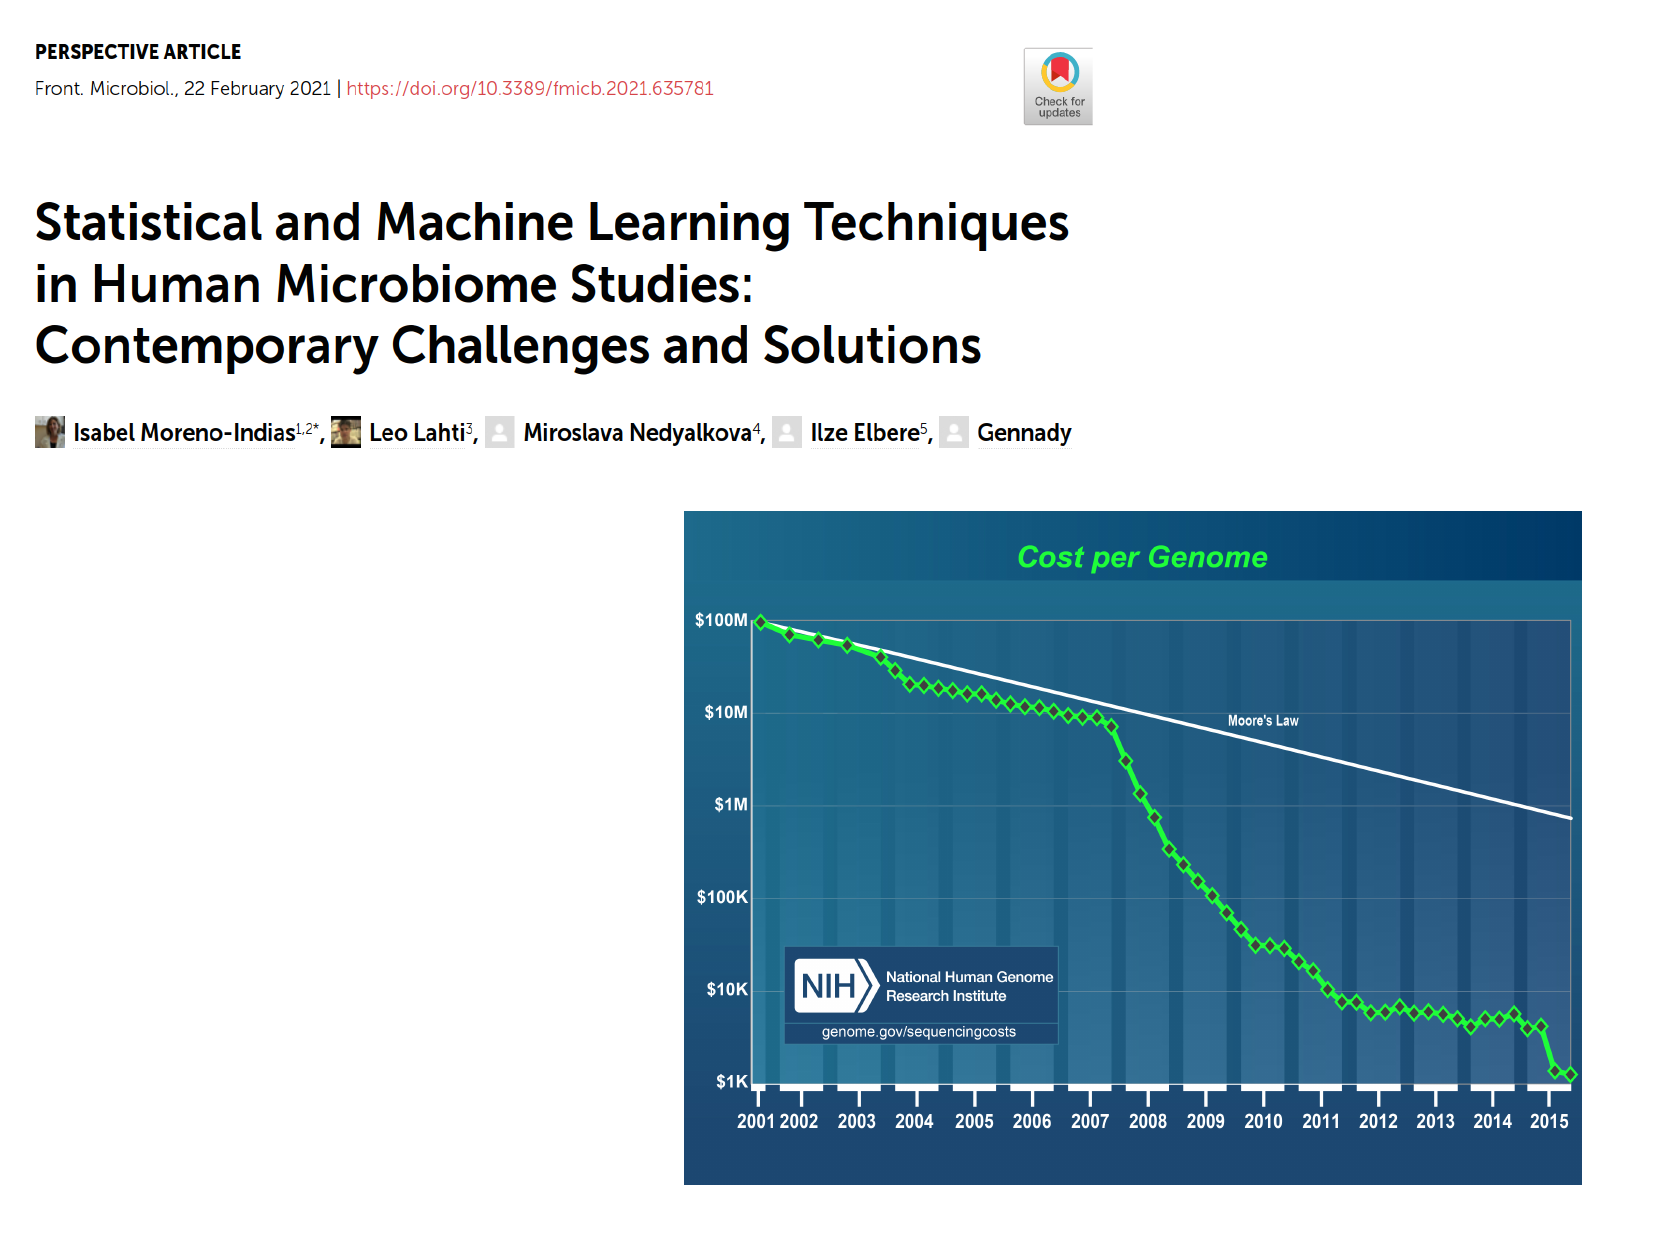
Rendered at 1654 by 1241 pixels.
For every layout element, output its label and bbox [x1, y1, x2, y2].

picture [684, 511, 1582, 1185]
picture [17, 15, 1093, 452]
